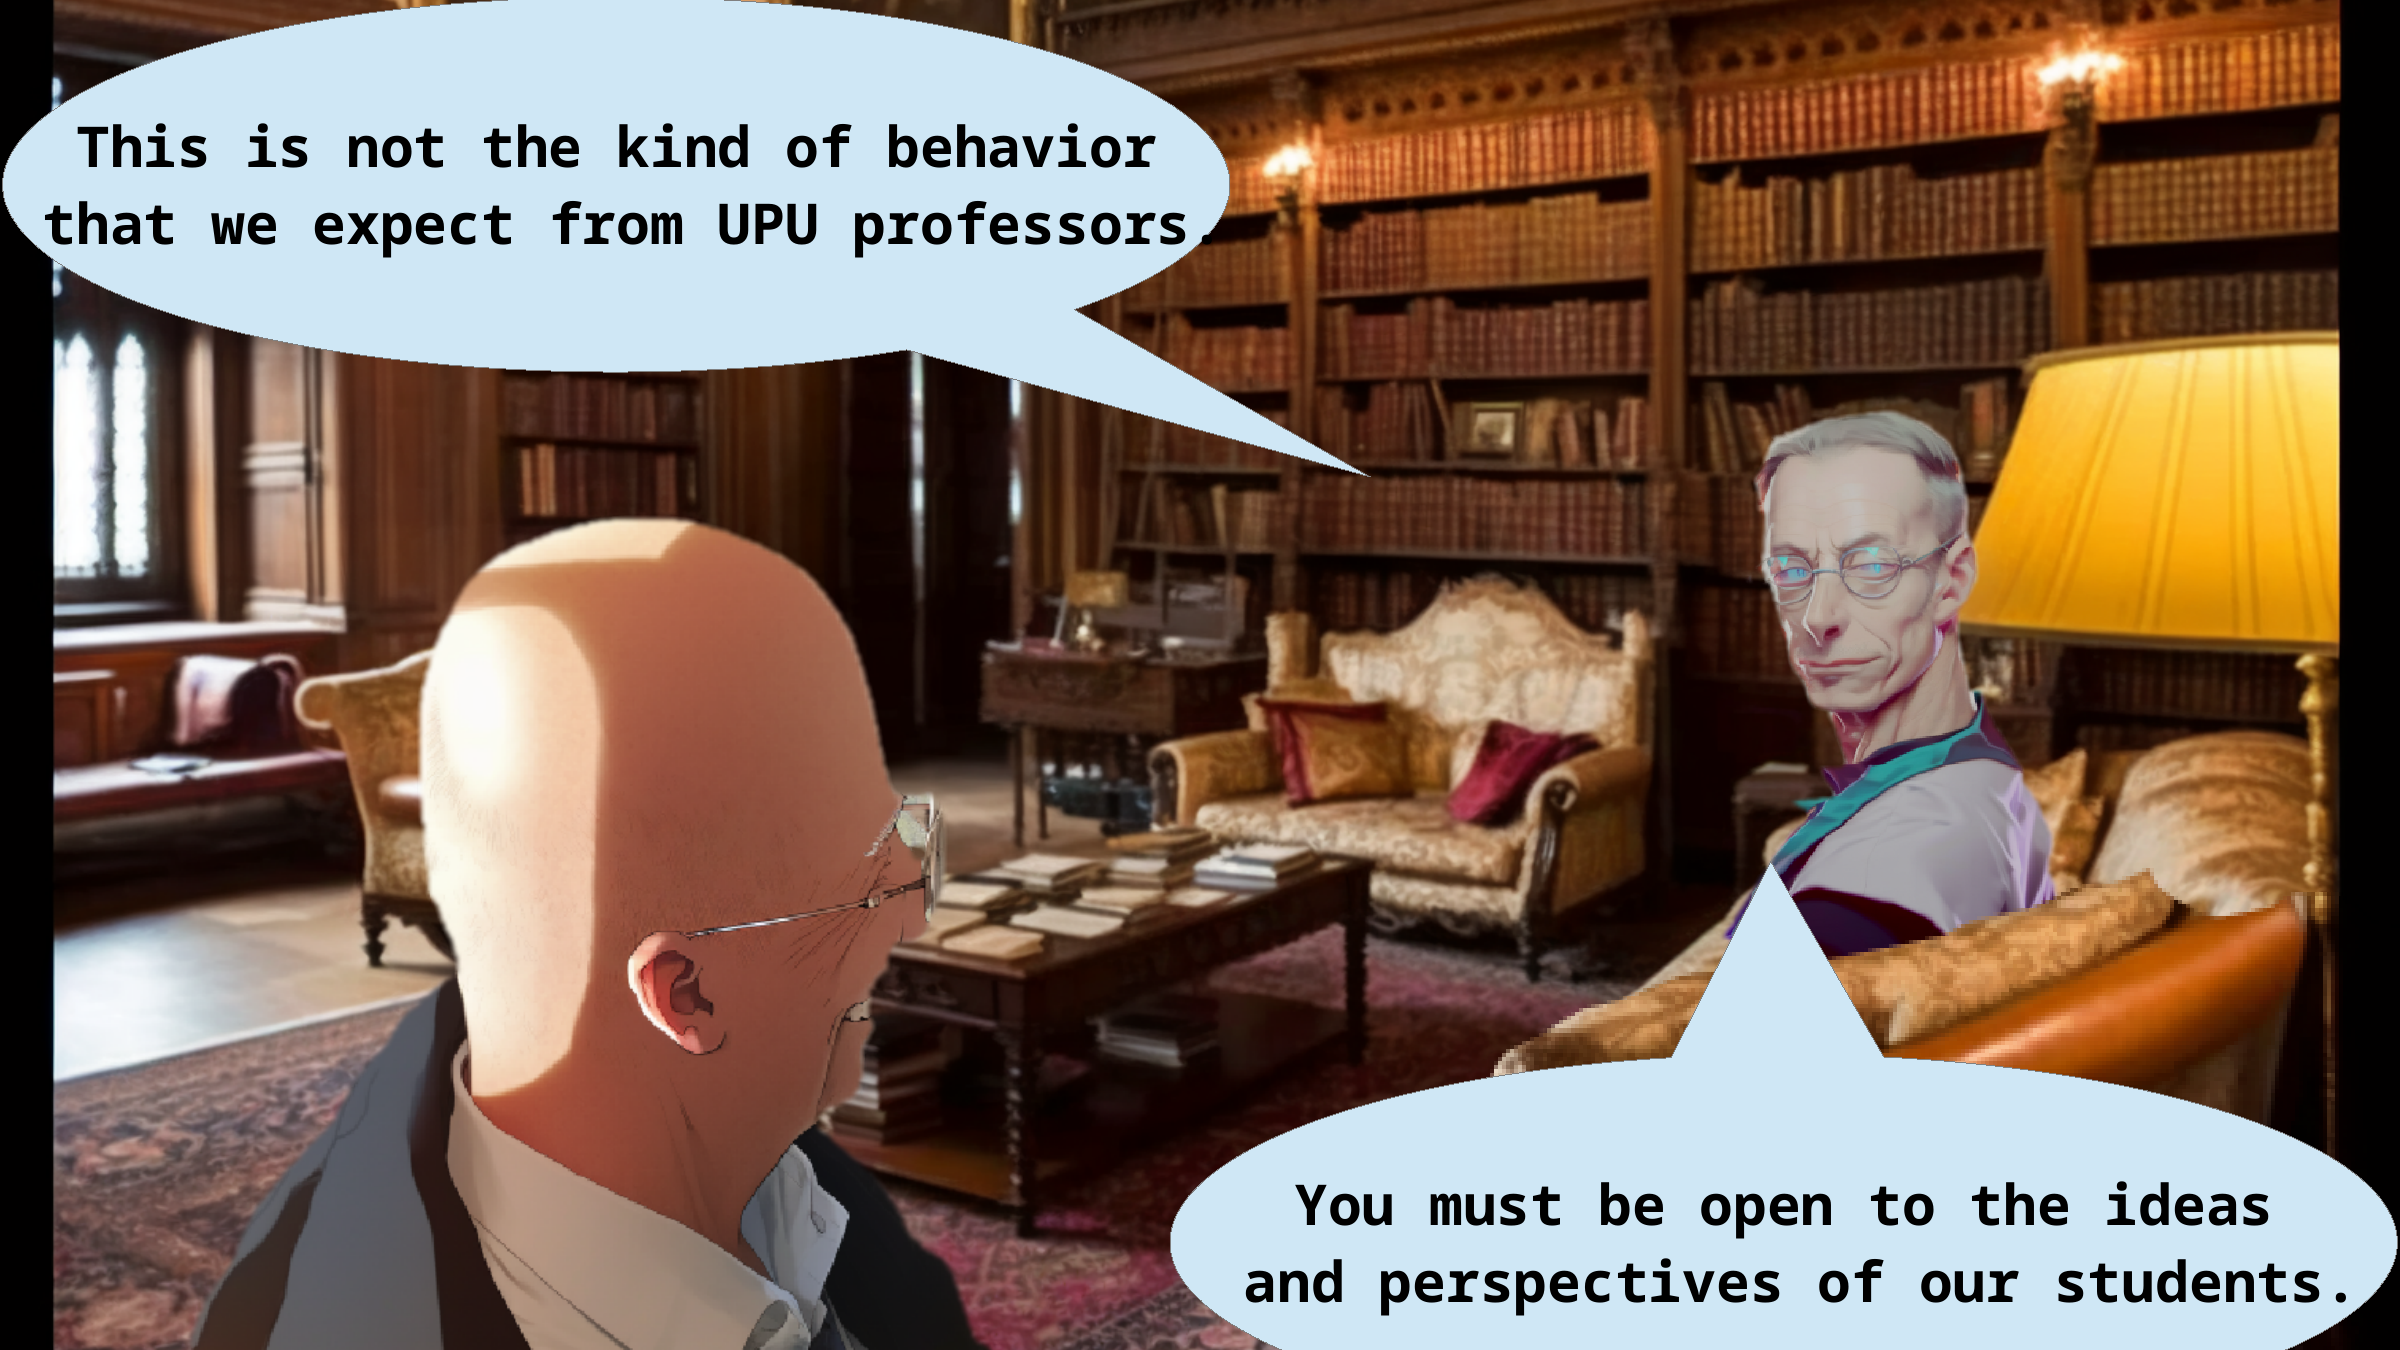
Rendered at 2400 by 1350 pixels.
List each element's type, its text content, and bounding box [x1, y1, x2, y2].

text_box You must be open to the ideas and perspectives of our students. [1170, 861, 2398, 1350]
picture [0, 0, 2400, 1350]
text_box This is not the kind of behavior that we expect from UPU professors. [2, 0, 1371, 477]
